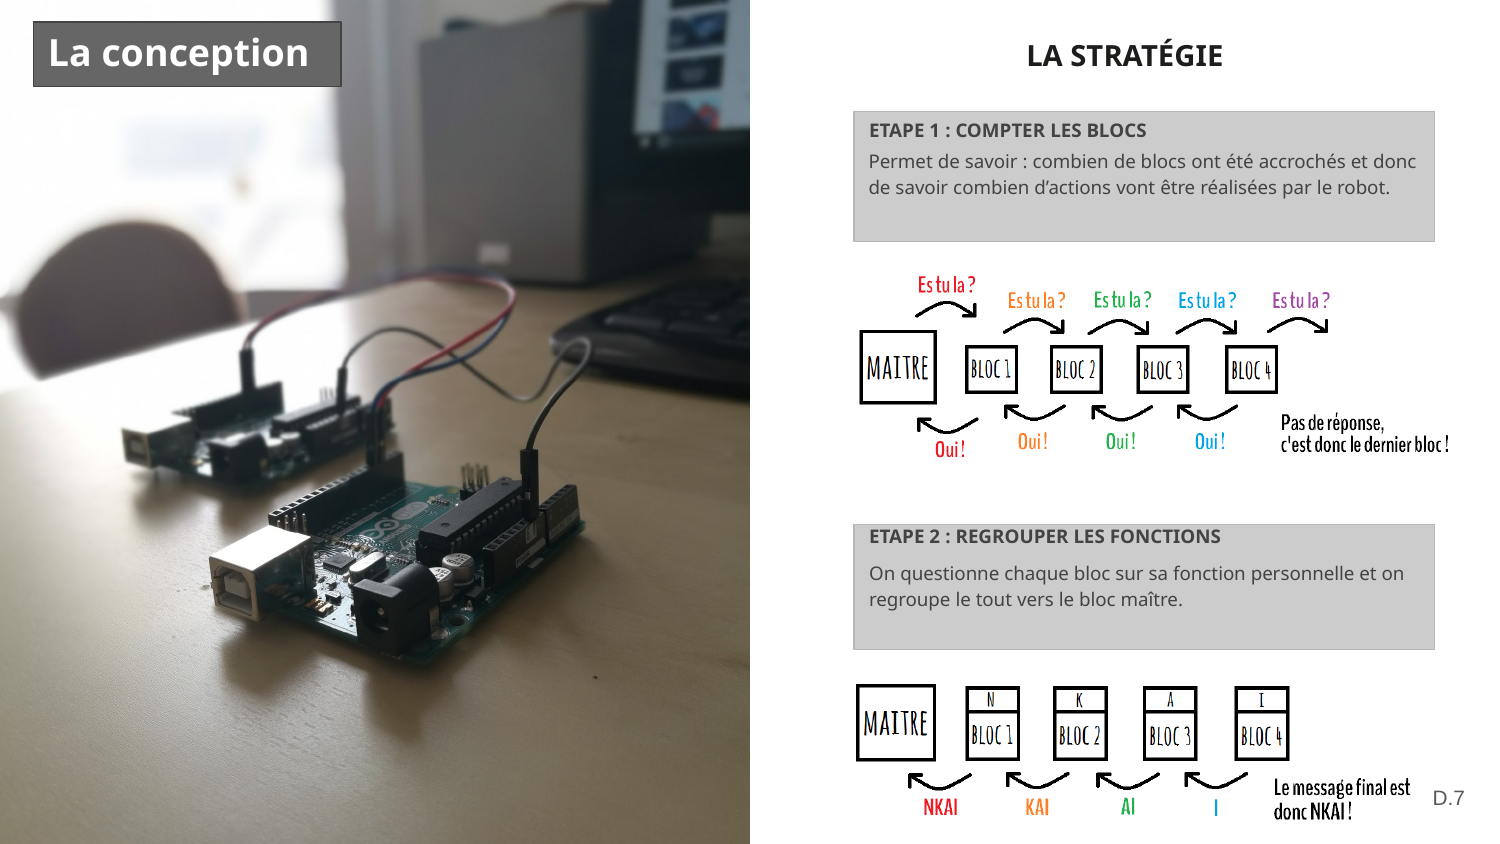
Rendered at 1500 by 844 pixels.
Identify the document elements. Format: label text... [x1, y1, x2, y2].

text_box [854, 139, 1435, 242]
picture [844, 679, 1426, 827]
slide_number D.7 [1389, 764, 1480, 830]
text_box On questionne chaque bloc sur sa fonction personnelle et on regroupe le tout vers le bloc maître. [854, 543, 1435, 669]
picture [844, 271, 1472, 462]
text_box [33, 21, 342, 30]
title La conception [32, 30, 693, 90]
text_box ETAPE 2 : REGROUPER LES FONCTIONS [854, 509, 1463, 569]
picture [0, 0, 750, 844]
text_box ETAPE 1 : COMPTER LES BLOCS [854, 100, 1463, 139]
title LA STRATÉGIE [866, 0, 1384, 87]
text_box Permet de savoir : combien de blocs ont été accrochés et donc de savoir combien d’actions vont être réalisées par le robot. [853, 131, 1434, 215]
